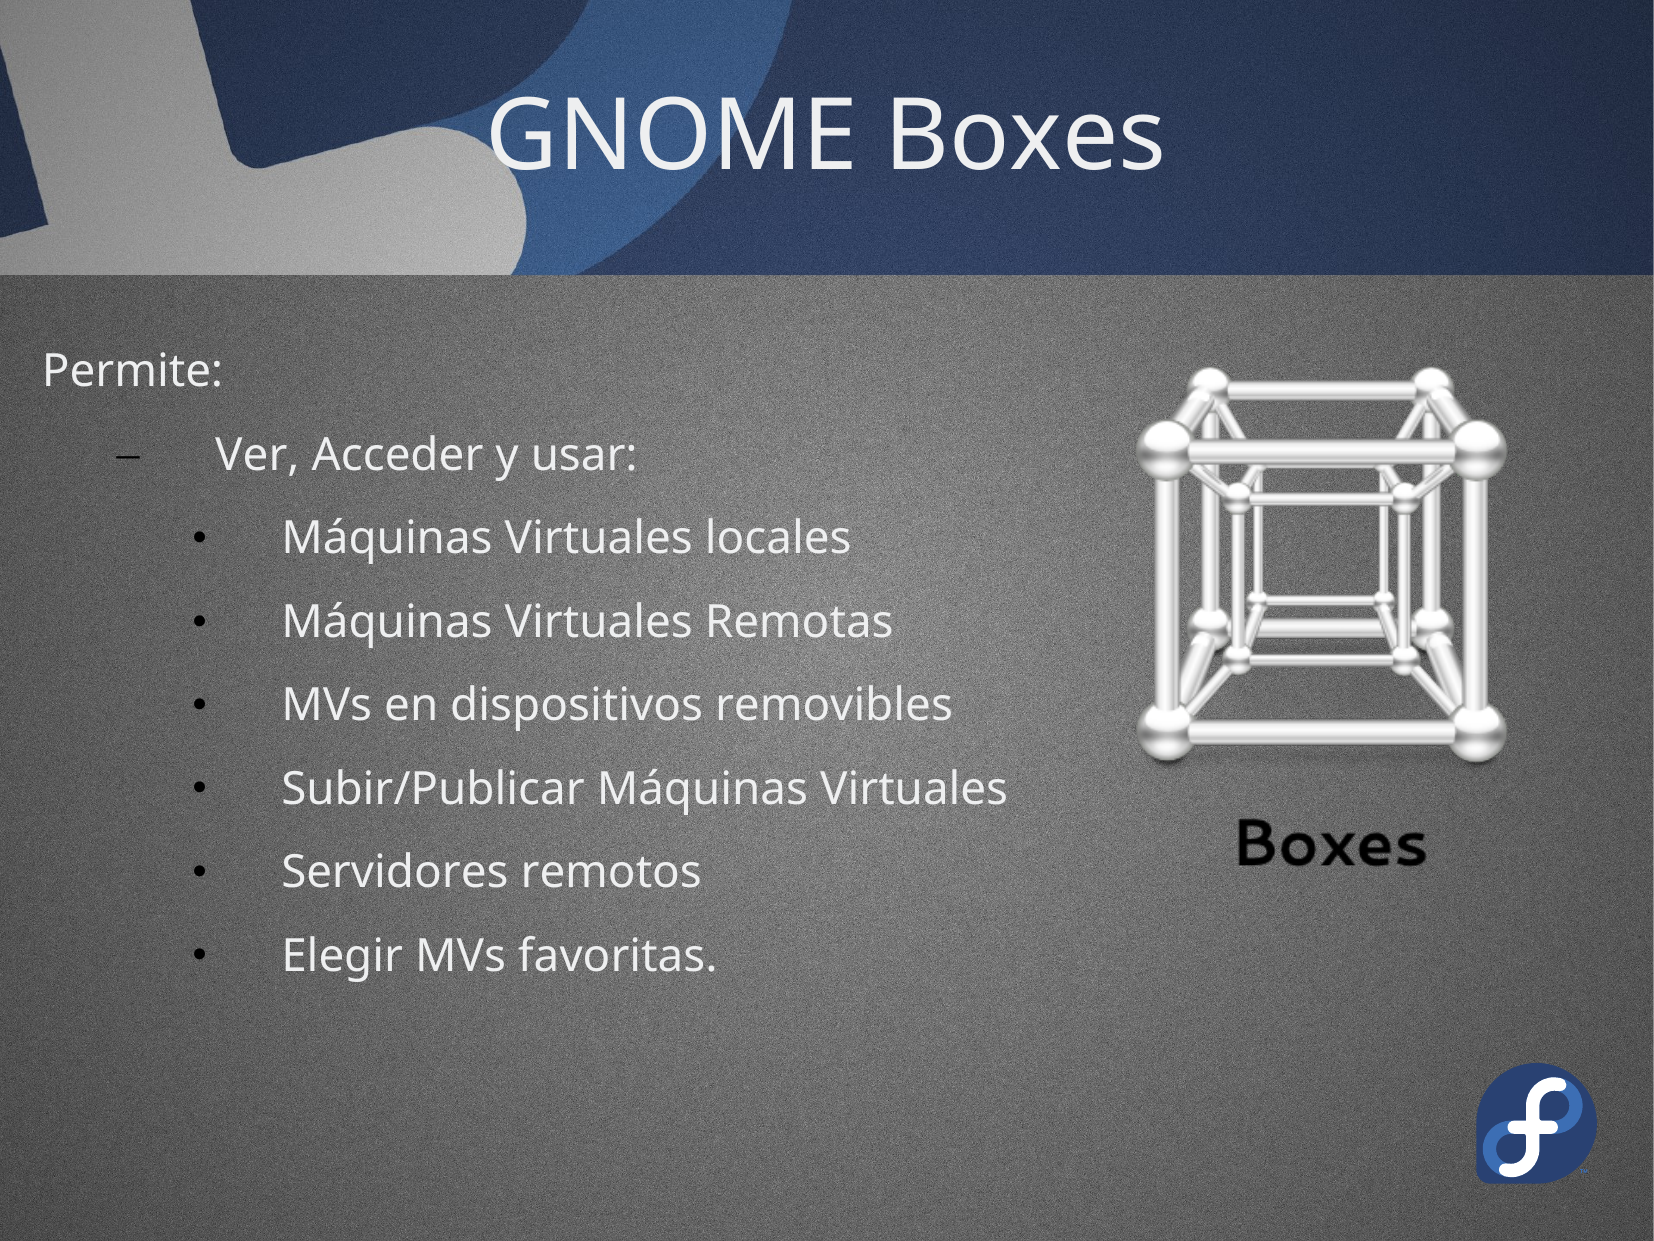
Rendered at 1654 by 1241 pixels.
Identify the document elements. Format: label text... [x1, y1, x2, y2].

text_box GNOME Boxes [88, 29, 1565, 237]
picture [0, 0, 1654, 1241]
text_box Permite: Ver, Acceder y usar: Máquinas Virtuales locales Máquinas Virtuales Remotas MVs en dispositivos removibles Subir/Publicar Máquinas Virtuales Servidores remotos Elegir MVs favoritas. [23, 342, 1501, 1052]
